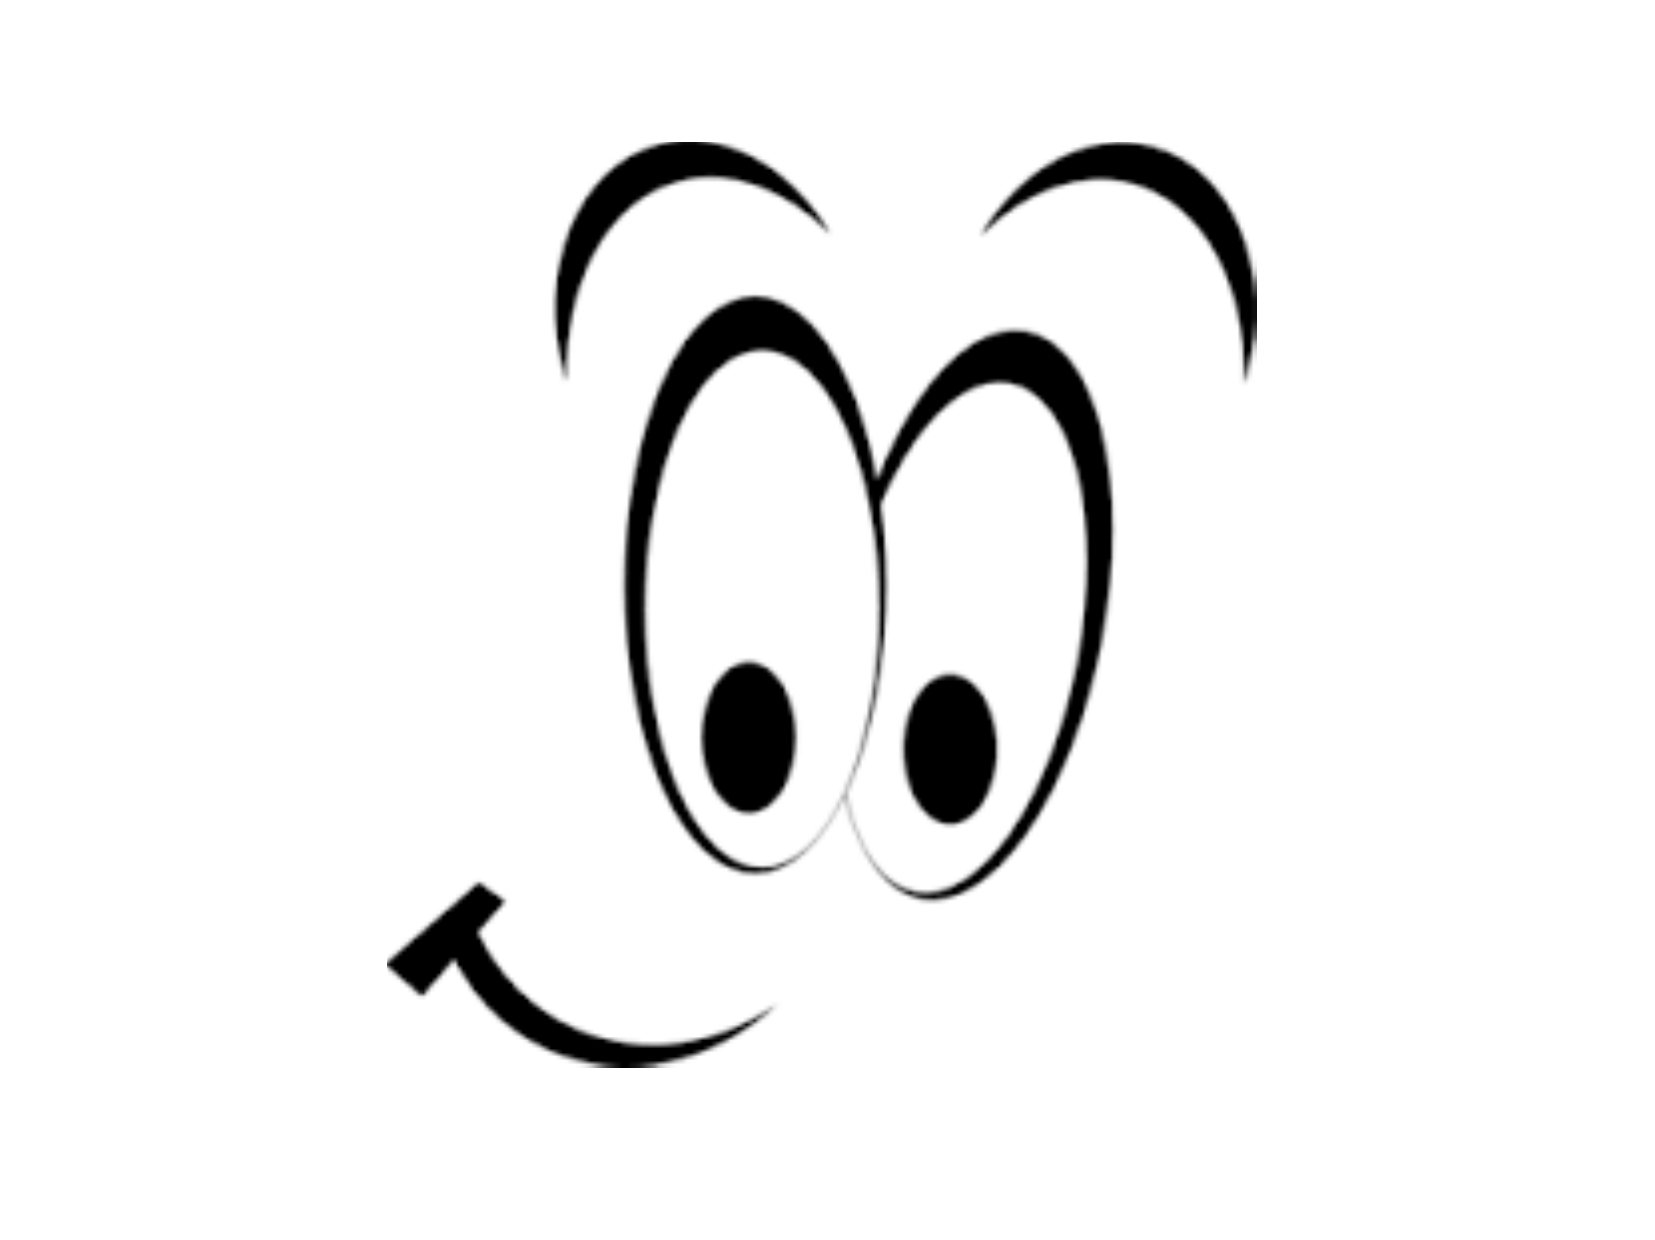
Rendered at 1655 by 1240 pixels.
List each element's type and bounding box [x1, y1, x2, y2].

picture [387, 142, 1257, 1069]
